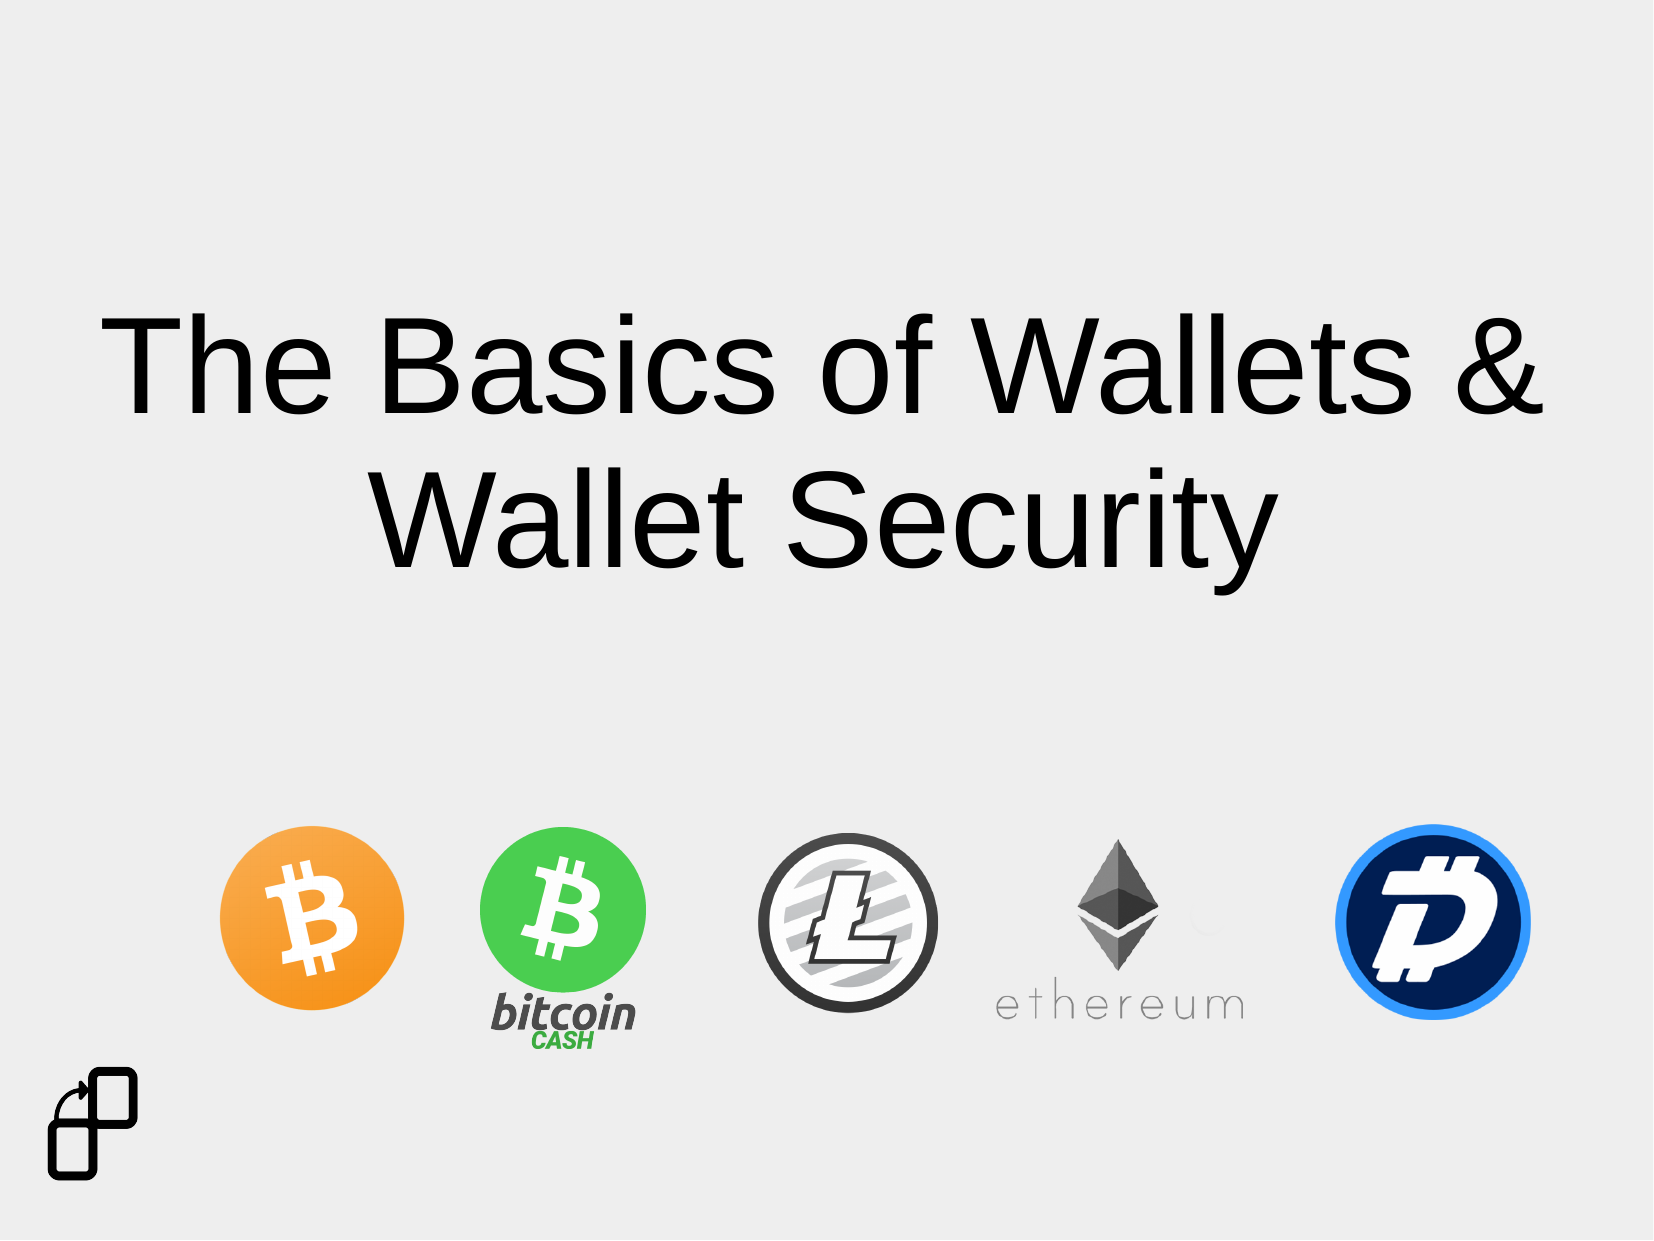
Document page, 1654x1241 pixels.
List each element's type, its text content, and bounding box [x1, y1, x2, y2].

picture [188, 794, 436, 1042]
picture [30, 1062, 153, 1186]
title The Basics of Wallets & Wallet Security [71, 75, 1576, 811]
picture [1335, 824, 1531, 1021]
picture [480, 773, 1250, 1073]
